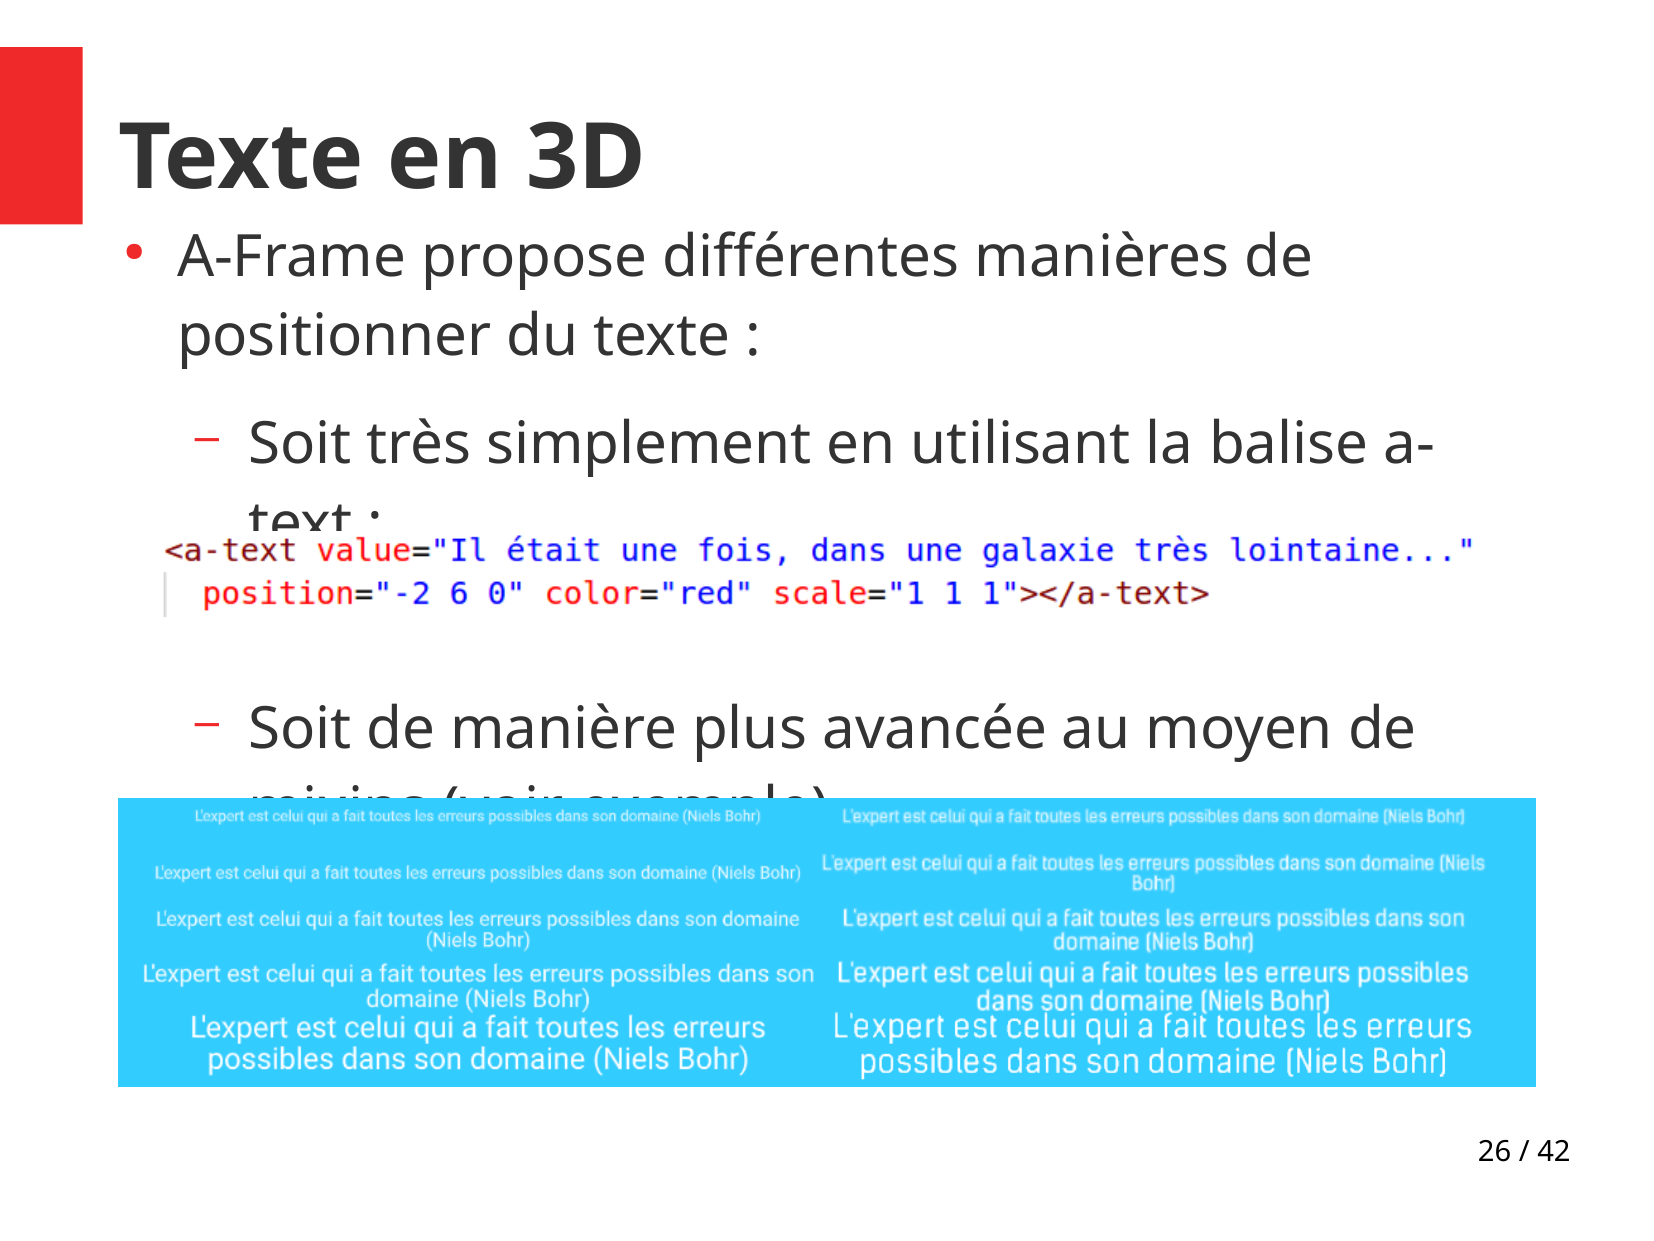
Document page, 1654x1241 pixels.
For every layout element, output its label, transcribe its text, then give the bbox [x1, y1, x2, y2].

picture [153, 531, 1501, 617]
title Texte en 3D [118, 49, 1571, 257]
picture [118, 798, 1536, 1087]
list A-Frame propose différentes manières de positionner du texte : Soit très simplement en utilisant la balise a-text : Soit de manière plus avancée au moyen de mixins (voir exemple) [106, 213, 1524, 934]
